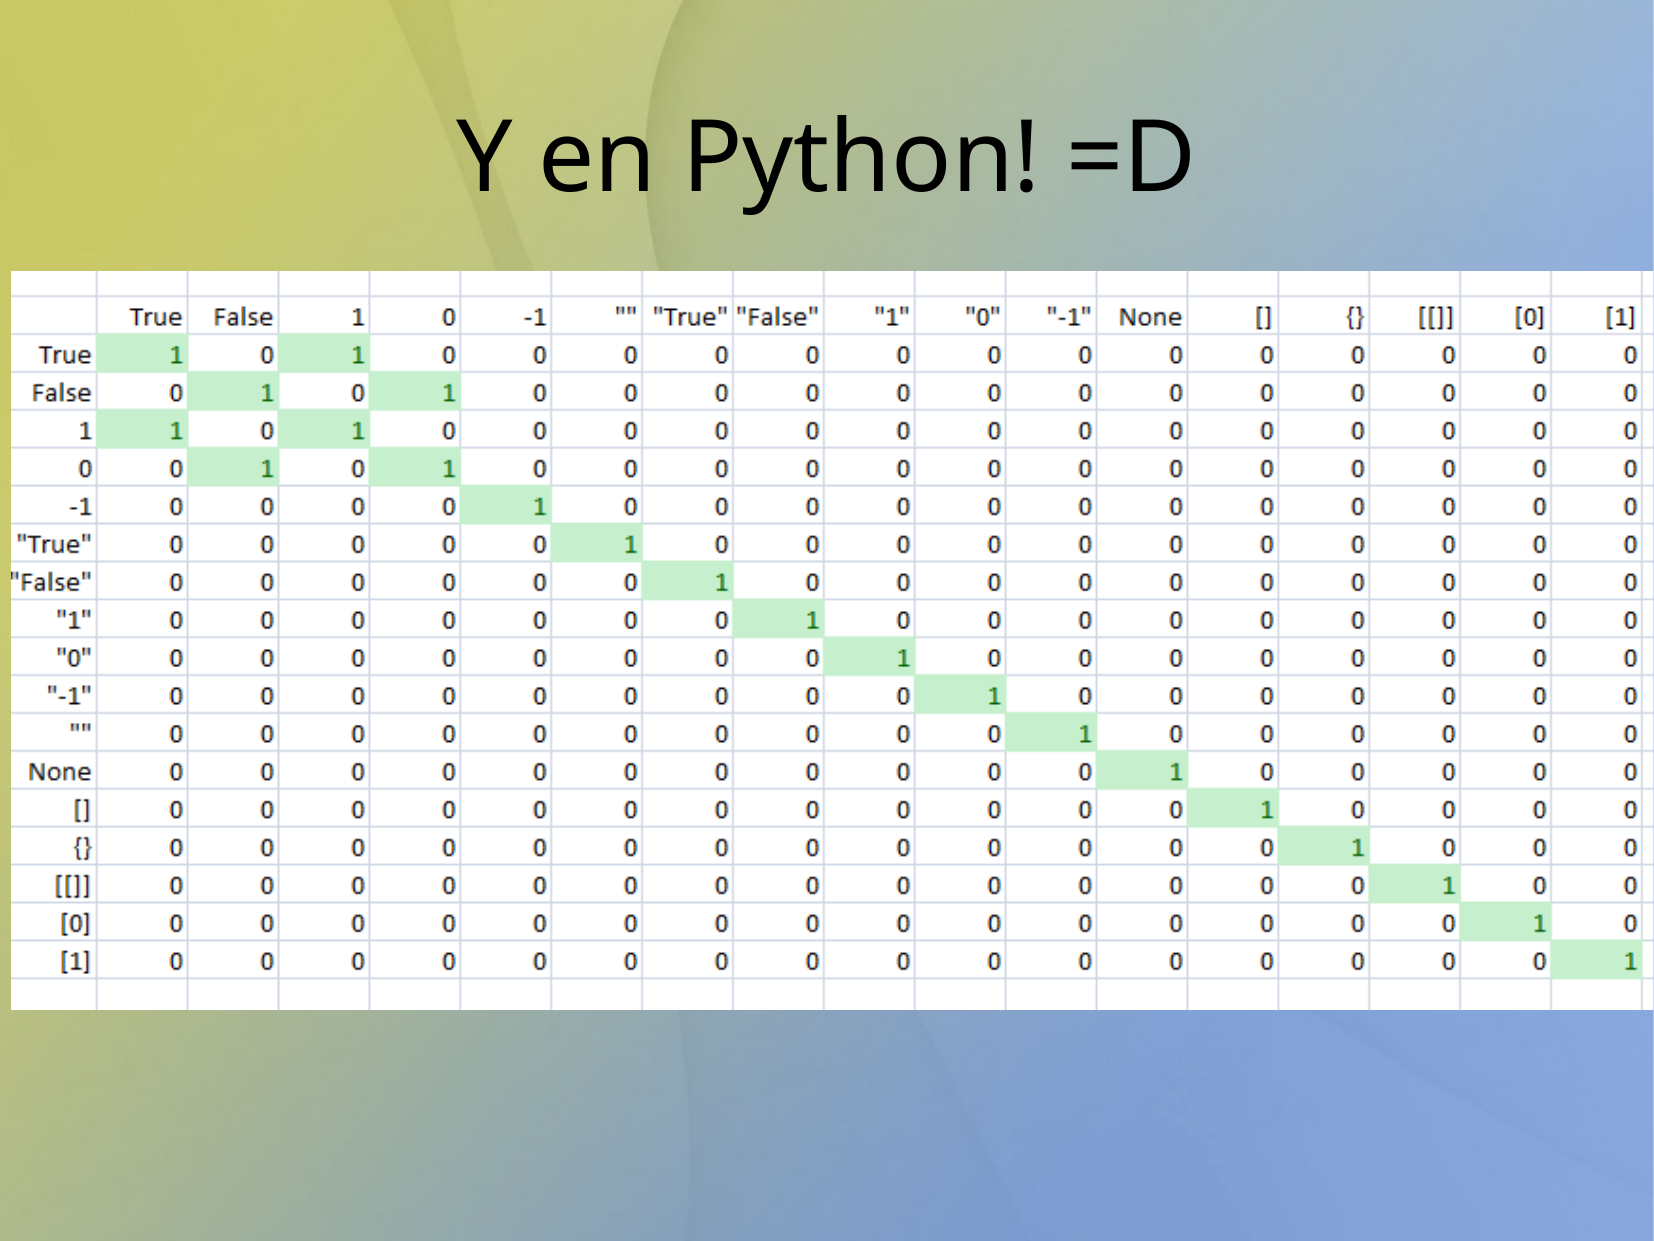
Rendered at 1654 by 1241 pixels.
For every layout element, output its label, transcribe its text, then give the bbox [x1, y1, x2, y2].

title Y en Python! =D [82, 49, 1571, 257]
picture [0, 0, 1654, 1241]
